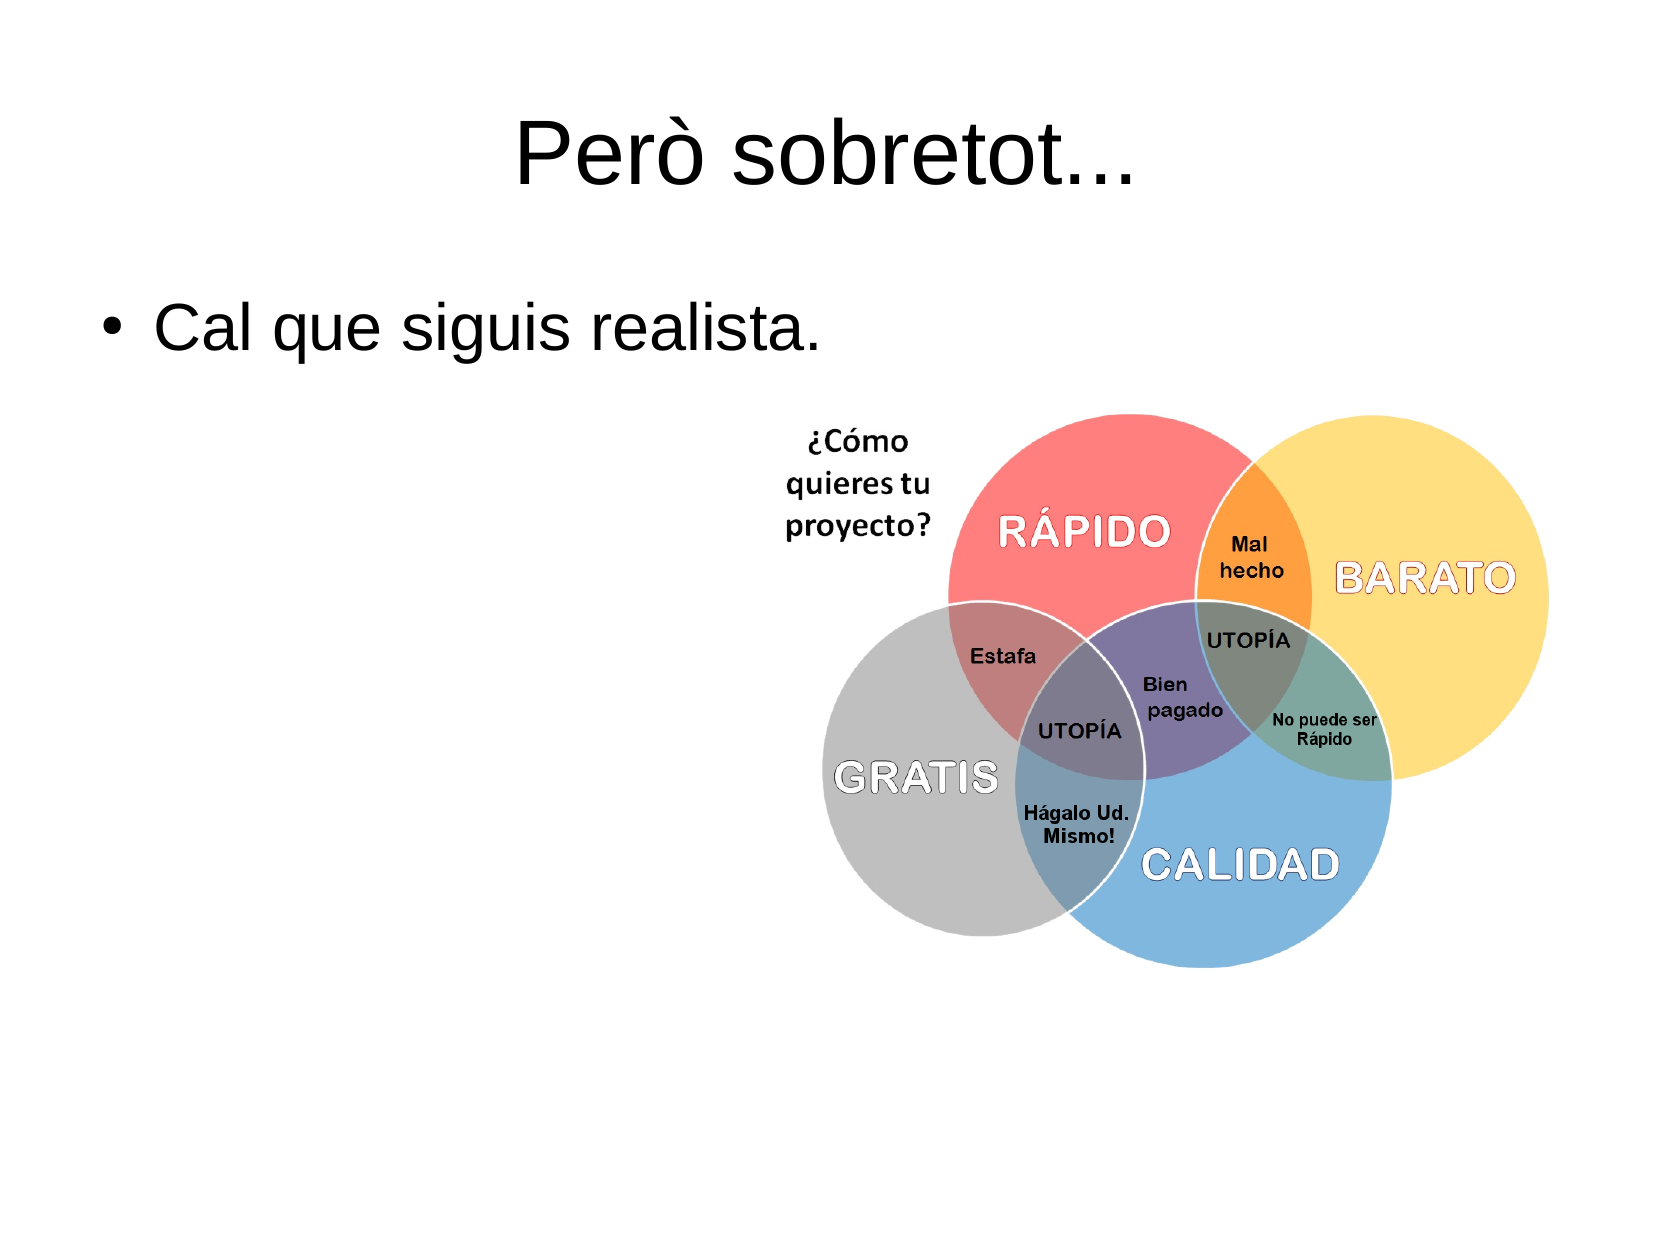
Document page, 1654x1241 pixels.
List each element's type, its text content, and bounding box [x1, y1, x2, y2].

picture [765, 401, 1560, 981]
list Cal que siguis realista. [82, 290, 1571, 1182]
title Però sobretot... [82, 49, 1571, 257]
